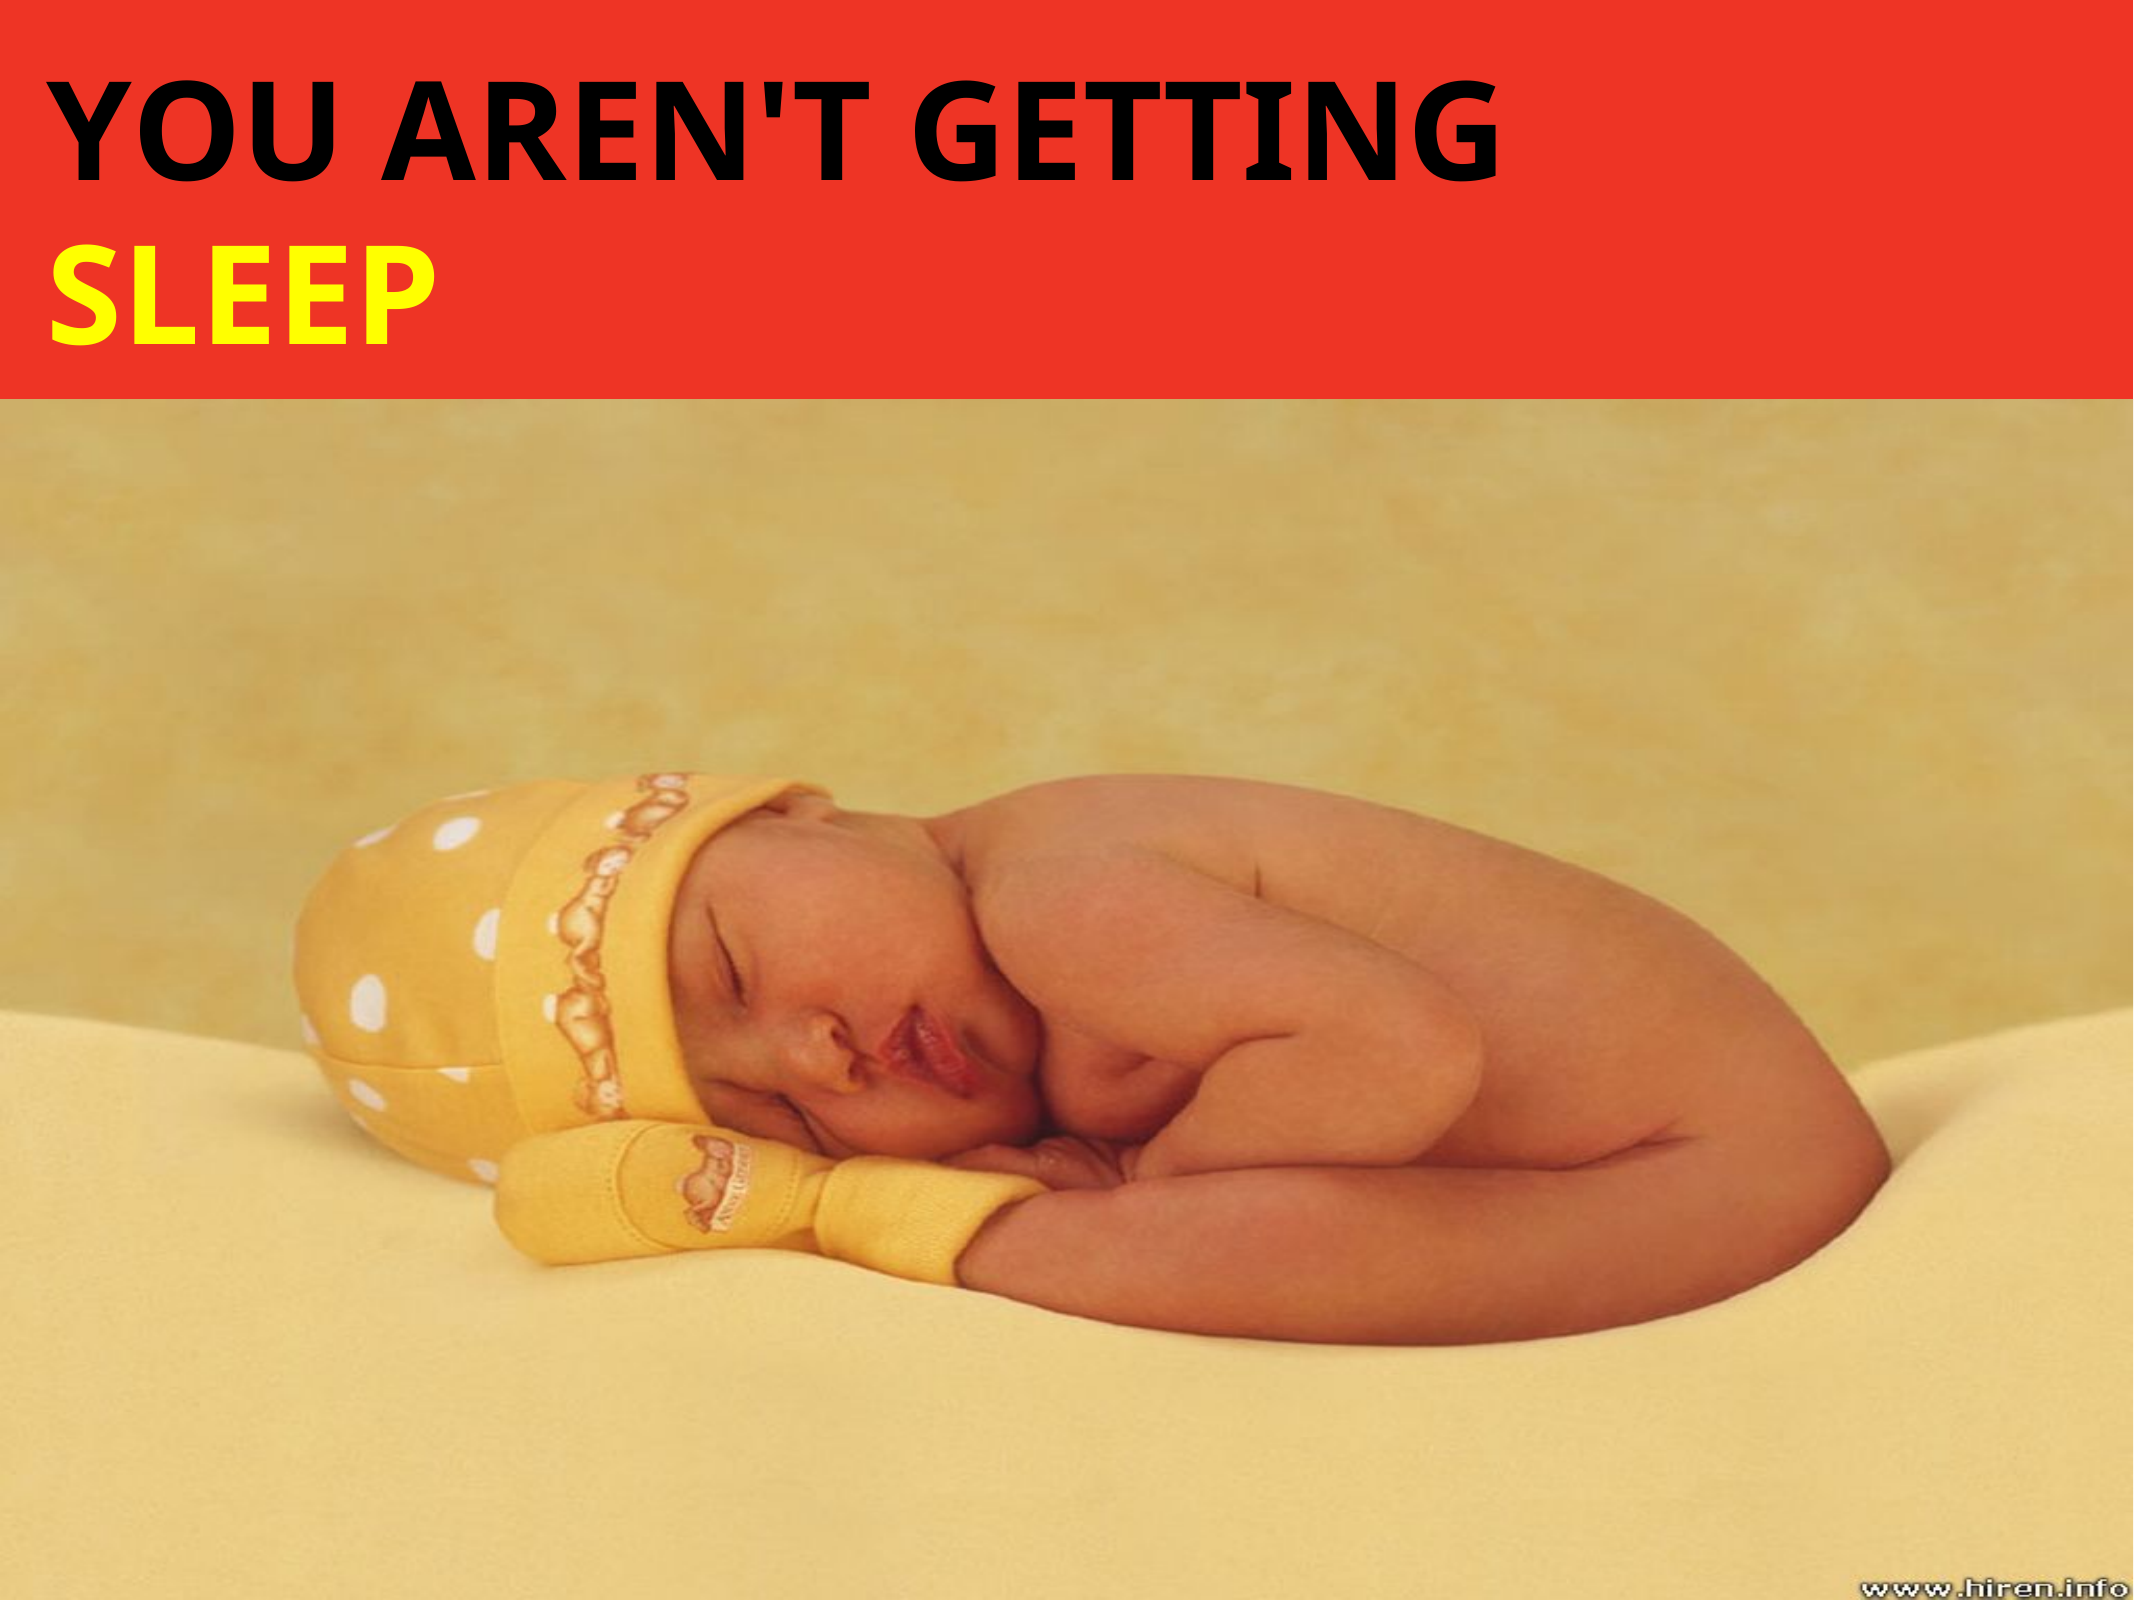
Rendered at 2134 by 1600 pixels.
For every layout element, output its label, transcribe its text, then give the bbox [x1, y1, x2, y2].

text_box YOU AREN'T GETTING SLEEP [37, 42, 2129, 399]
picture [0, 399, 2134, 1600]
